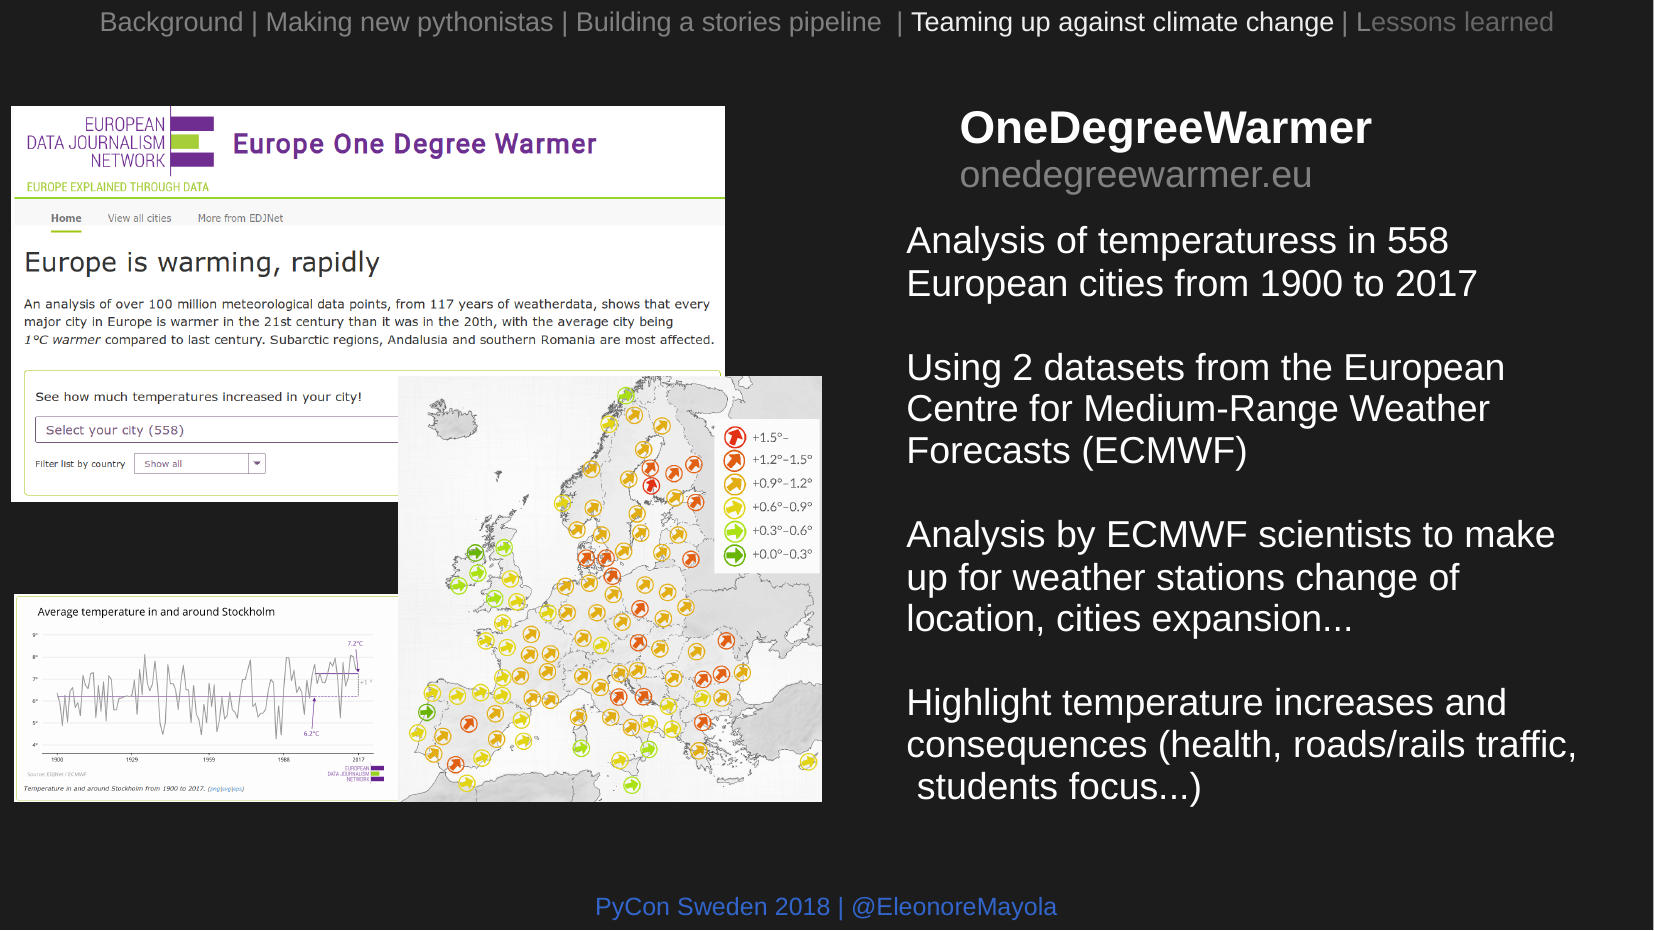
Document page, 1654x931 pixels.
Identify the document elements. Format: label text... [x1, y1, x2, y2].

picture [11, 106, 822, 802]
text_box Analysis of temperaturess in 558 European cities from 1900 to 2017 Using 2 datasets from the European Centre for Medium-Range Weather Forecasts (ECMWF) Analysis by ECMWF scientists to make up for weather stations change of location, cities expansion... Highlight temperature increases and consequences (health, roads/rails traffic, students focus...) [891, 212, 1601, 858]
text_box Background | Making new pythonistas | Building a stories pipeline | Teaming up against climate change | Lessons learned [0, 0, 1654, 57]
text_box PyCon Sweden 2018 | @EleonoreMayola [460, 885, 1193, 931]
text_box OneDegreeWarmer onedegreewarmer.eu [944, 94, 1430, 203]
